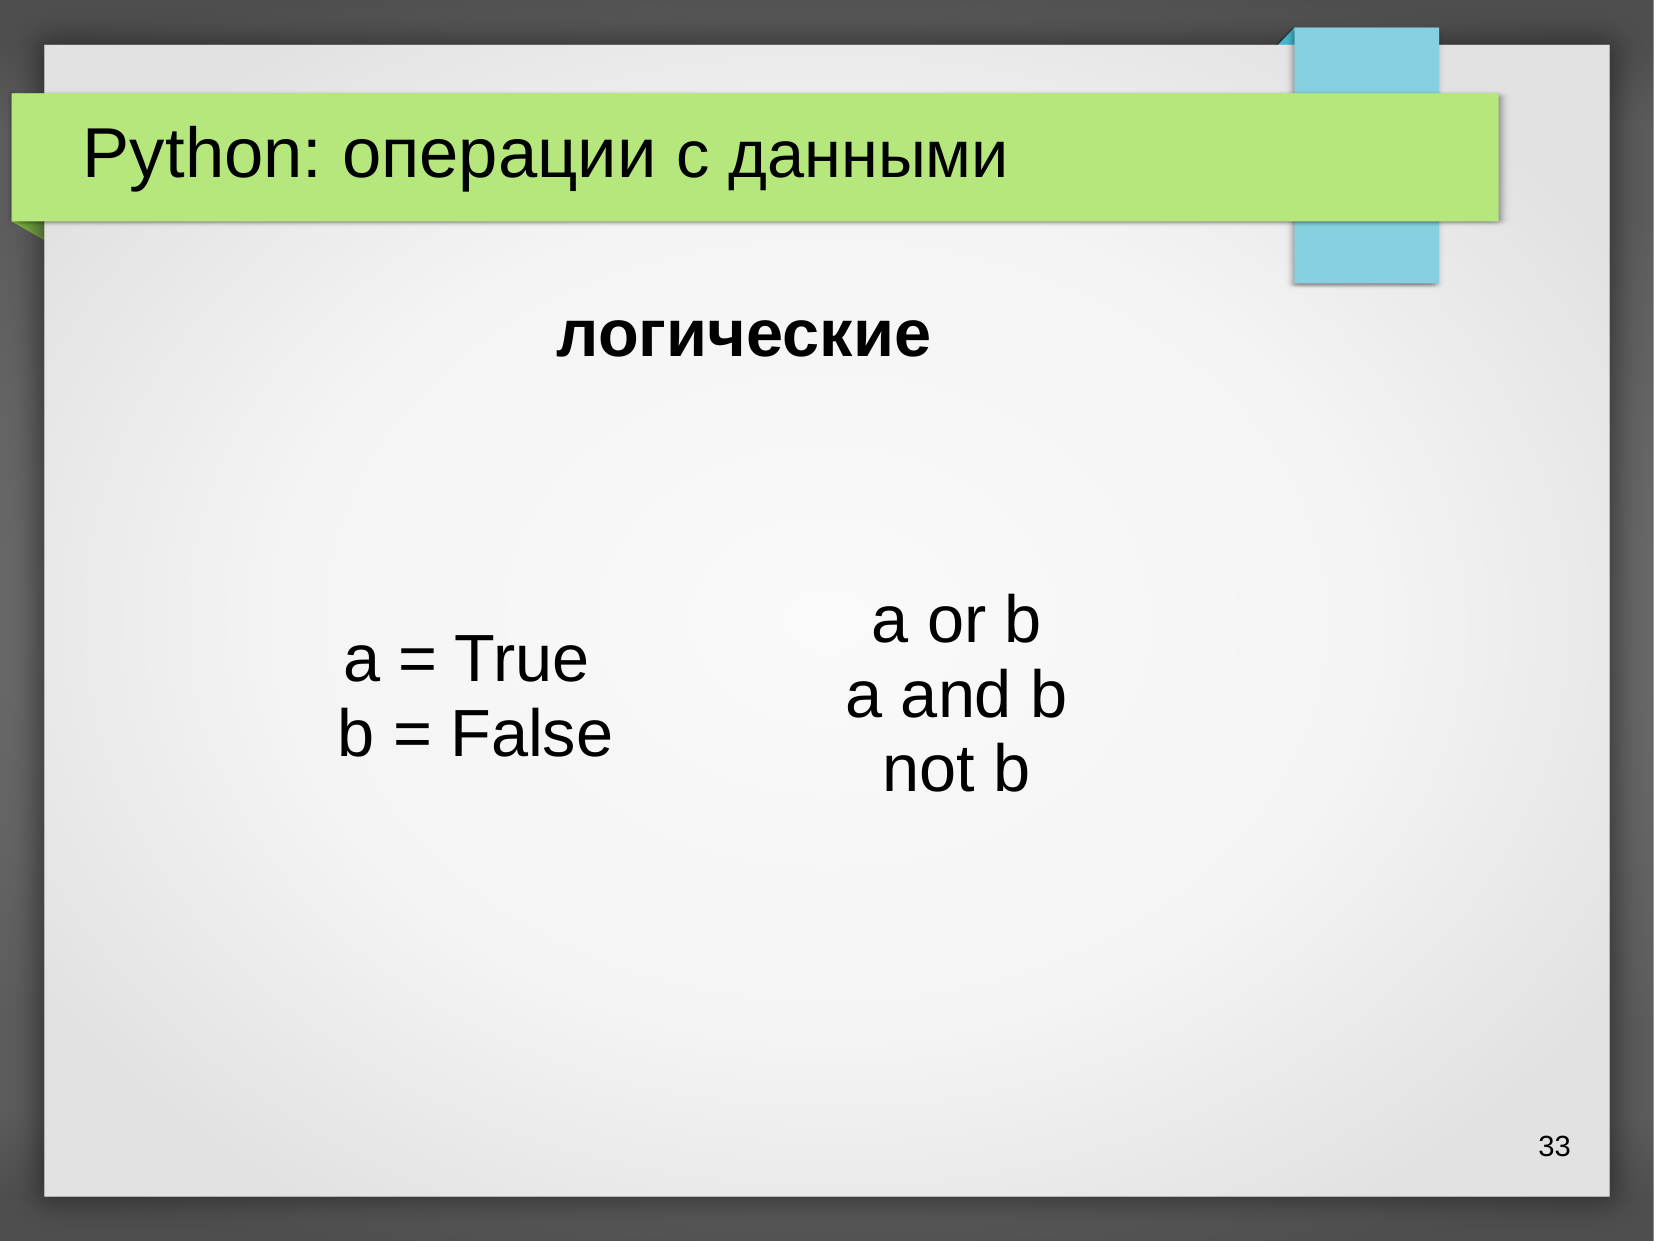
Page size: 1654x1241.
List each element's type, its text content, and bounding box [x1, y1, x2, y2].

title Python: операции с данными [82, 49, 1571, 257]
picture [0, 0, 1654, 1241]
text_box a or b a and b not b [767, 507, 1146, 1030]
text_box логические [448, 257, 1040, 485]
text_box a = True b = False [224, 552, 709, 839]
